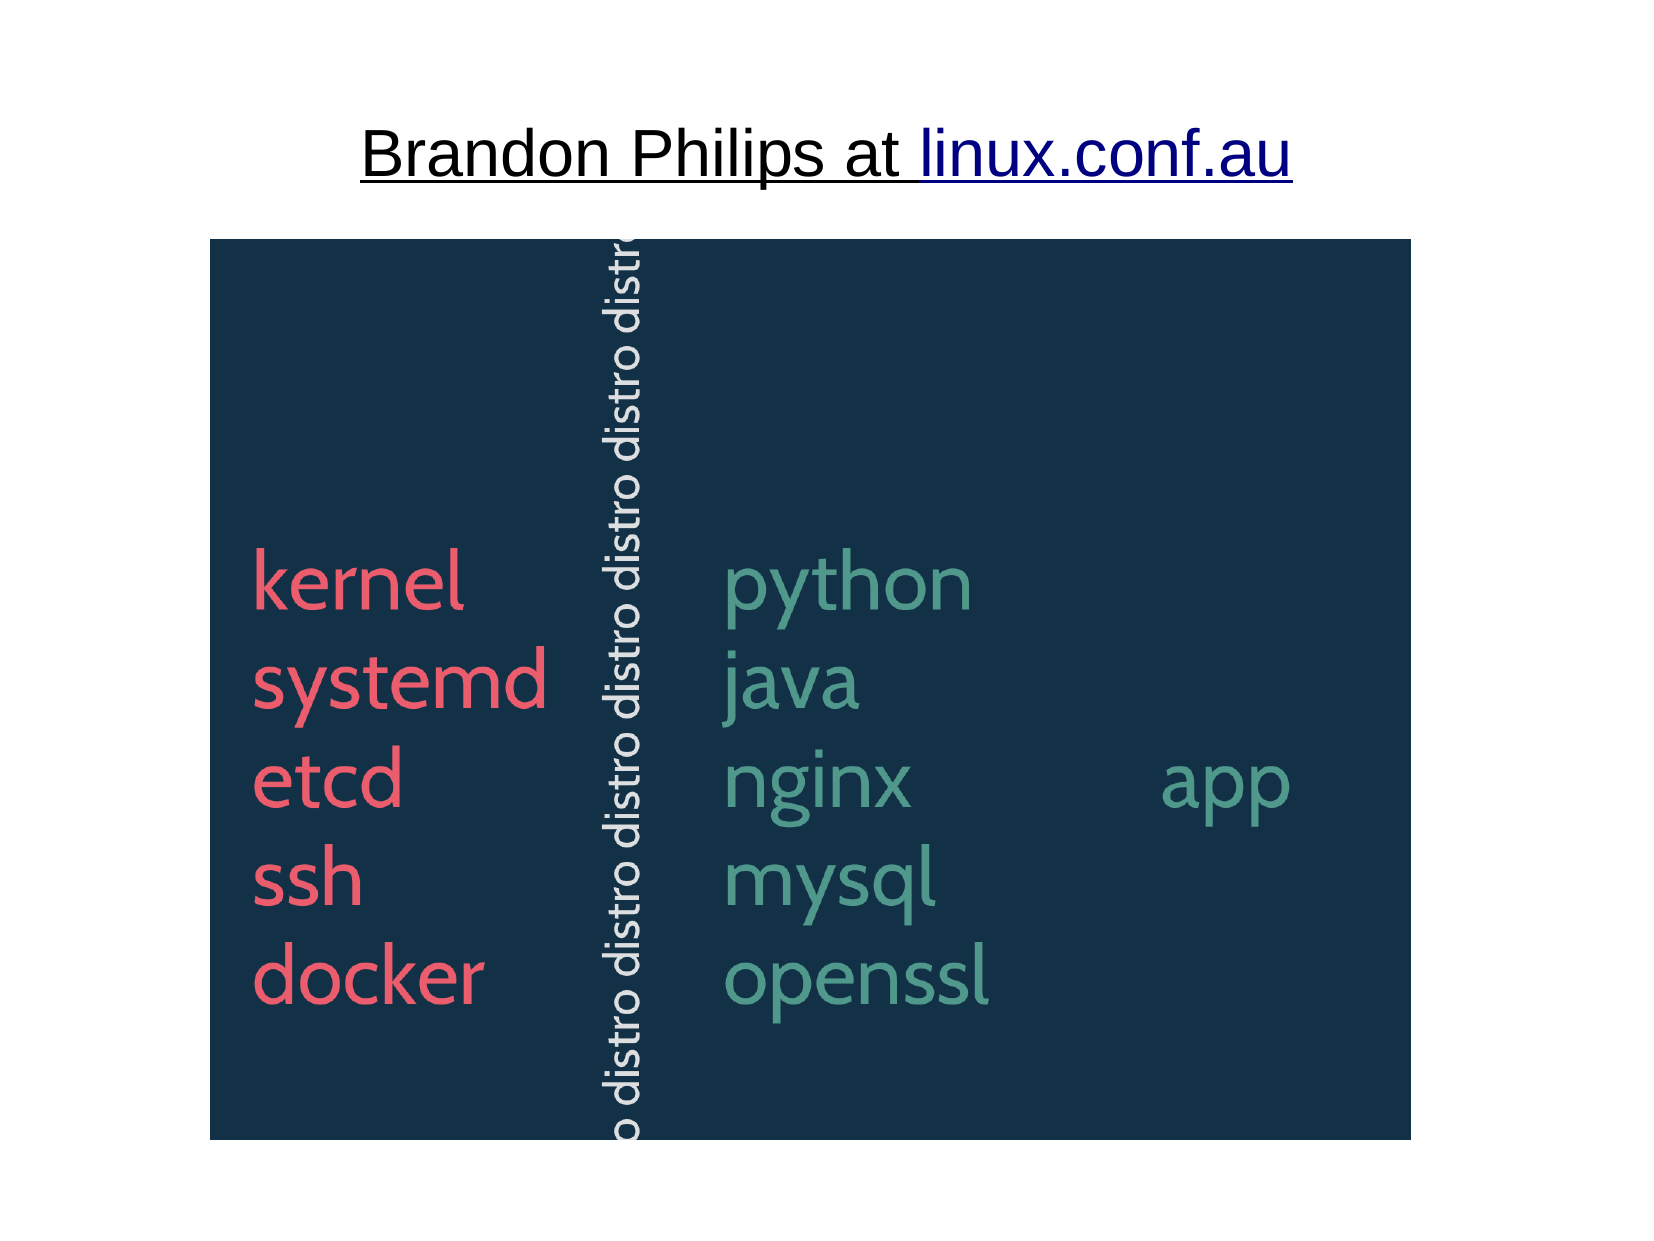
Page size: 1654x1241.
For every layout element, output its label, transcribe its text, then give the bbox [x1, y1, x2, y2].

title Brandon Philips at linux.conf.au [82, 49, 1571, 257]
picture [210, 239, 1411, 1141]
